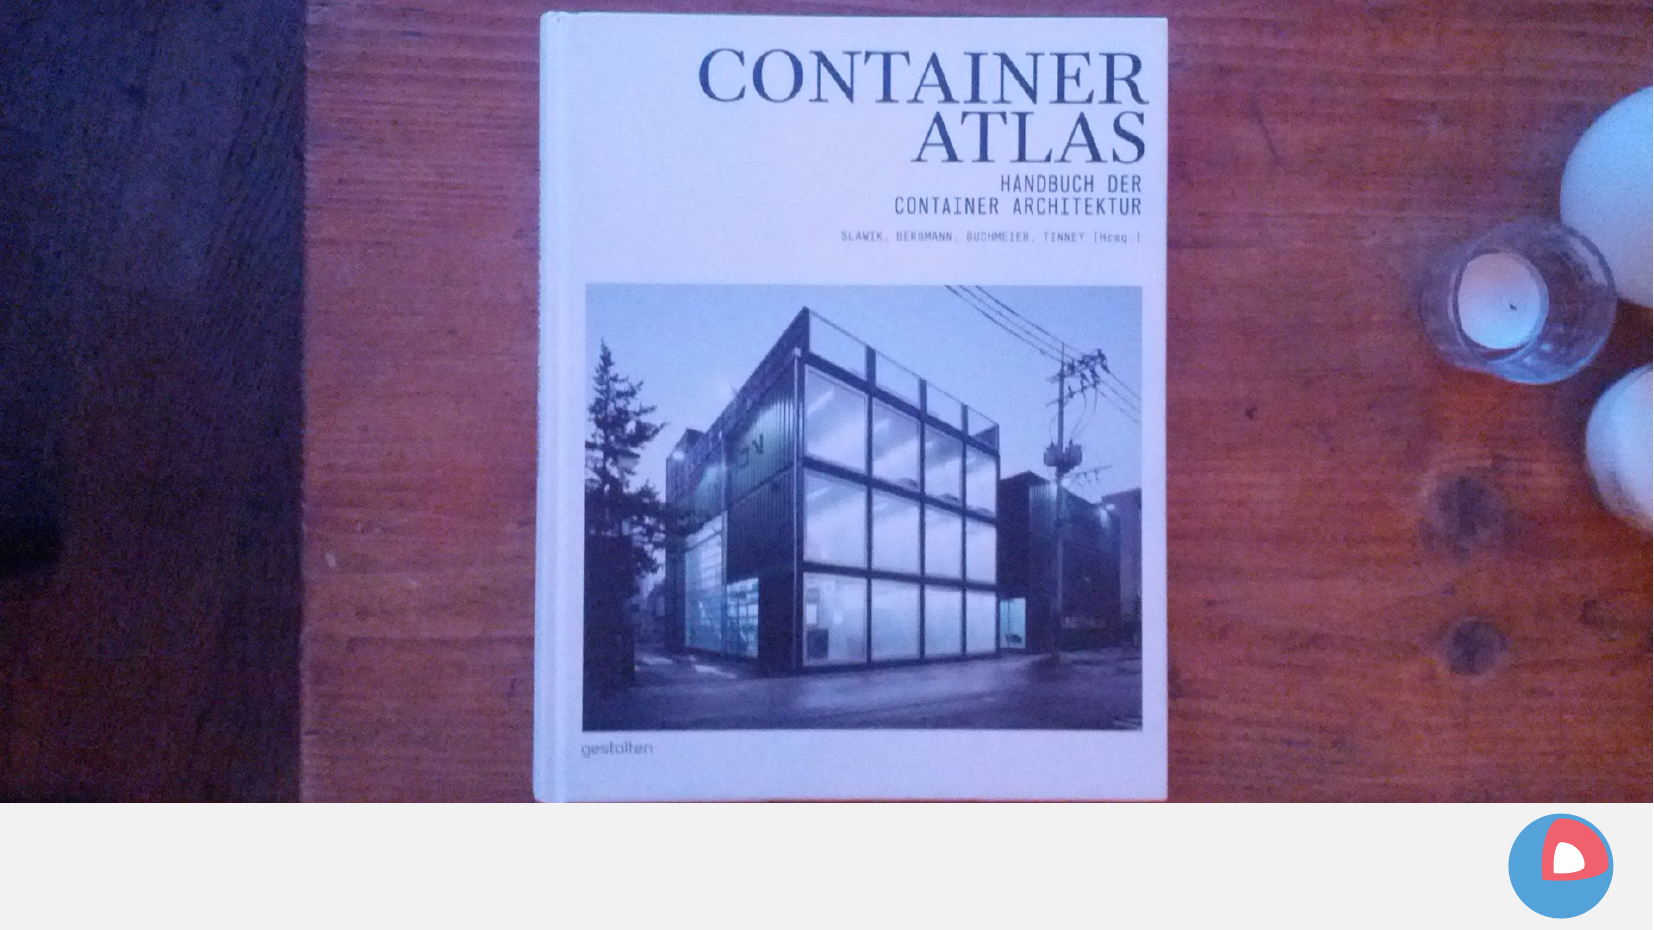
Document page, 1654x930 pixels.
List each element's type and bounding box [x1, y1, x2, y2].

picture [0, 0, 1653, 803]
